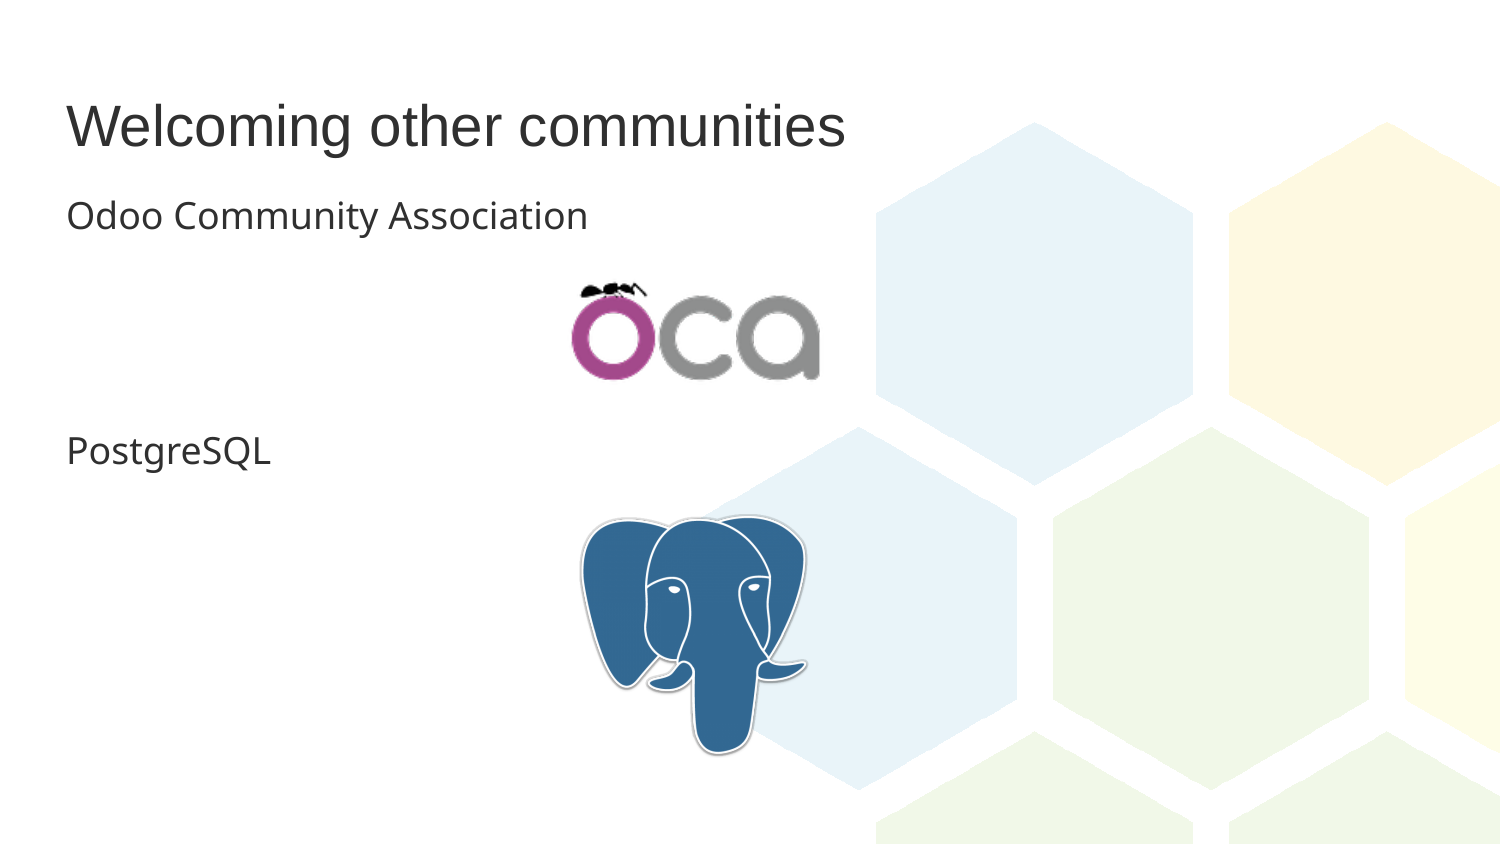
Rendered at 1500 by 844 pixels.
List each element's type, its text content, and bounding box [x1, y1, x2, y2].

picture [0, 0, 1500, 844]
list Odoo Community Association PostgreSQL [51, 177, 1449, 473]
title Welcoming other communities [51, 72, 1449, 167]
